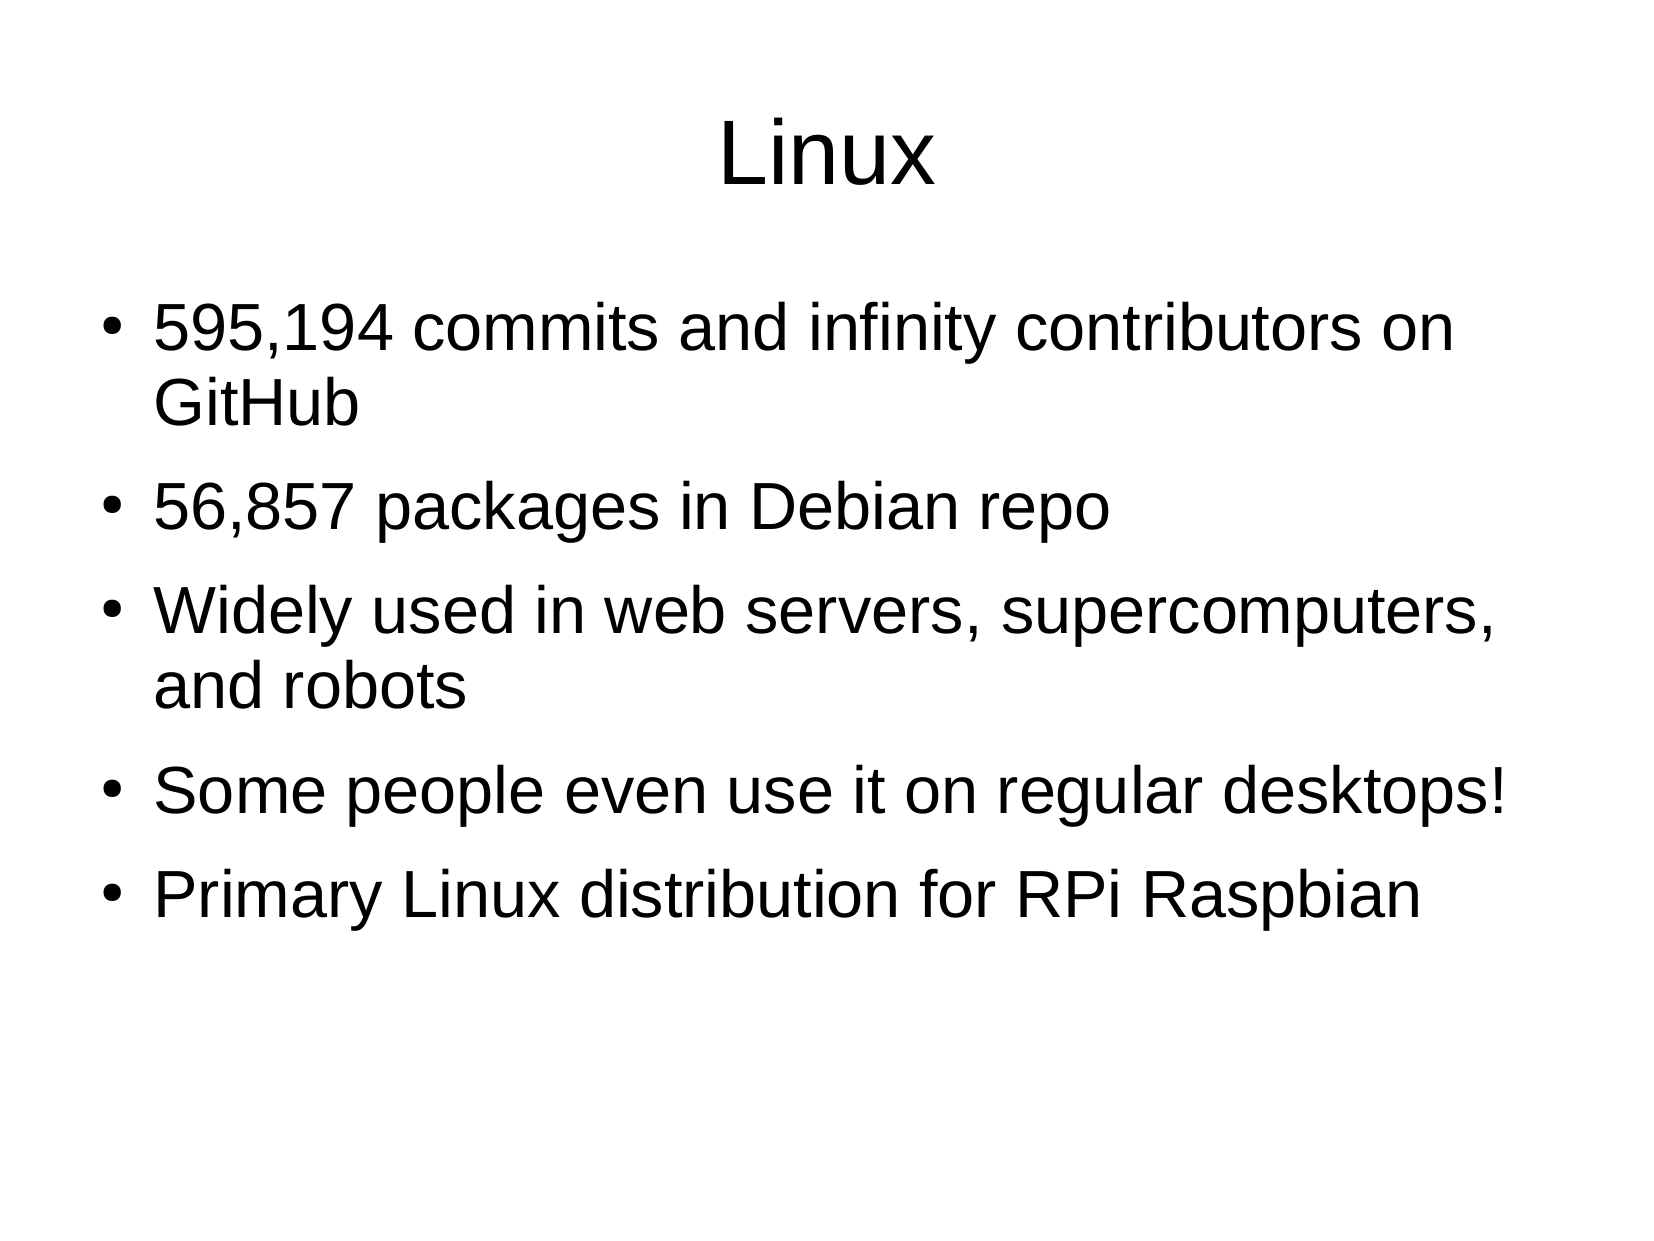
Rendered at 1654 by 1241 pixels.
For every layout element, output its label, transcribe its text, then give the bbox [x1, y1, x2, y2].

title Linux [82, 49, 1571, 257]
list 595,194 commits and infinity contributors on GitHub 56,857 packages in Debian repo Widely used in web servers, supercomputers, and robots Some people even use it on regular desktops! Primary Linux distribution for RPi Raspbian [82, 290, 1571, 1010]
